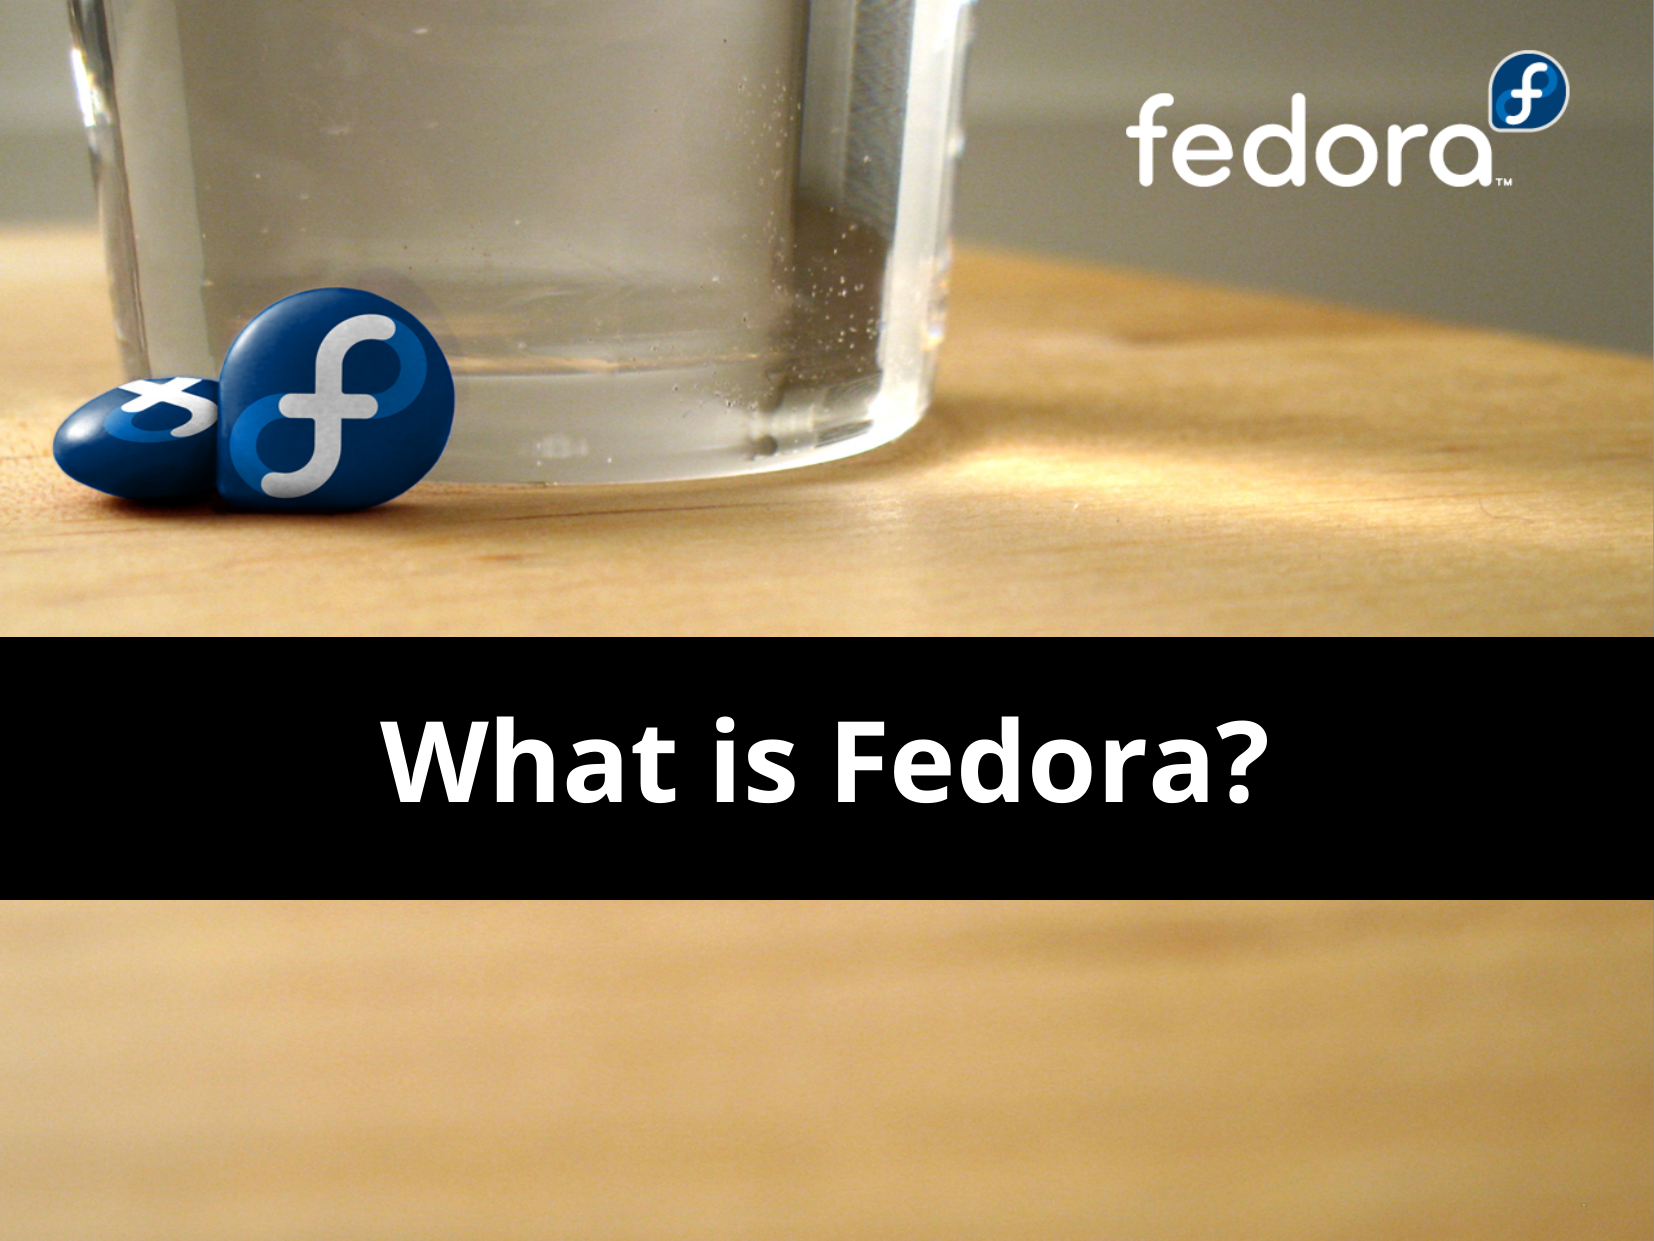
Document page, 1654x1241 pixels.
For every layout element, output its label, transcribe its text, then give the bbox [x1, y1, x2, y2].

text_box [0, 637, 1654, 900]
title What is Fedora? [37, 655, 1614, 863]
picture [0, 0, 1654, 637]
picture [0, 900, 1654, 1241]
